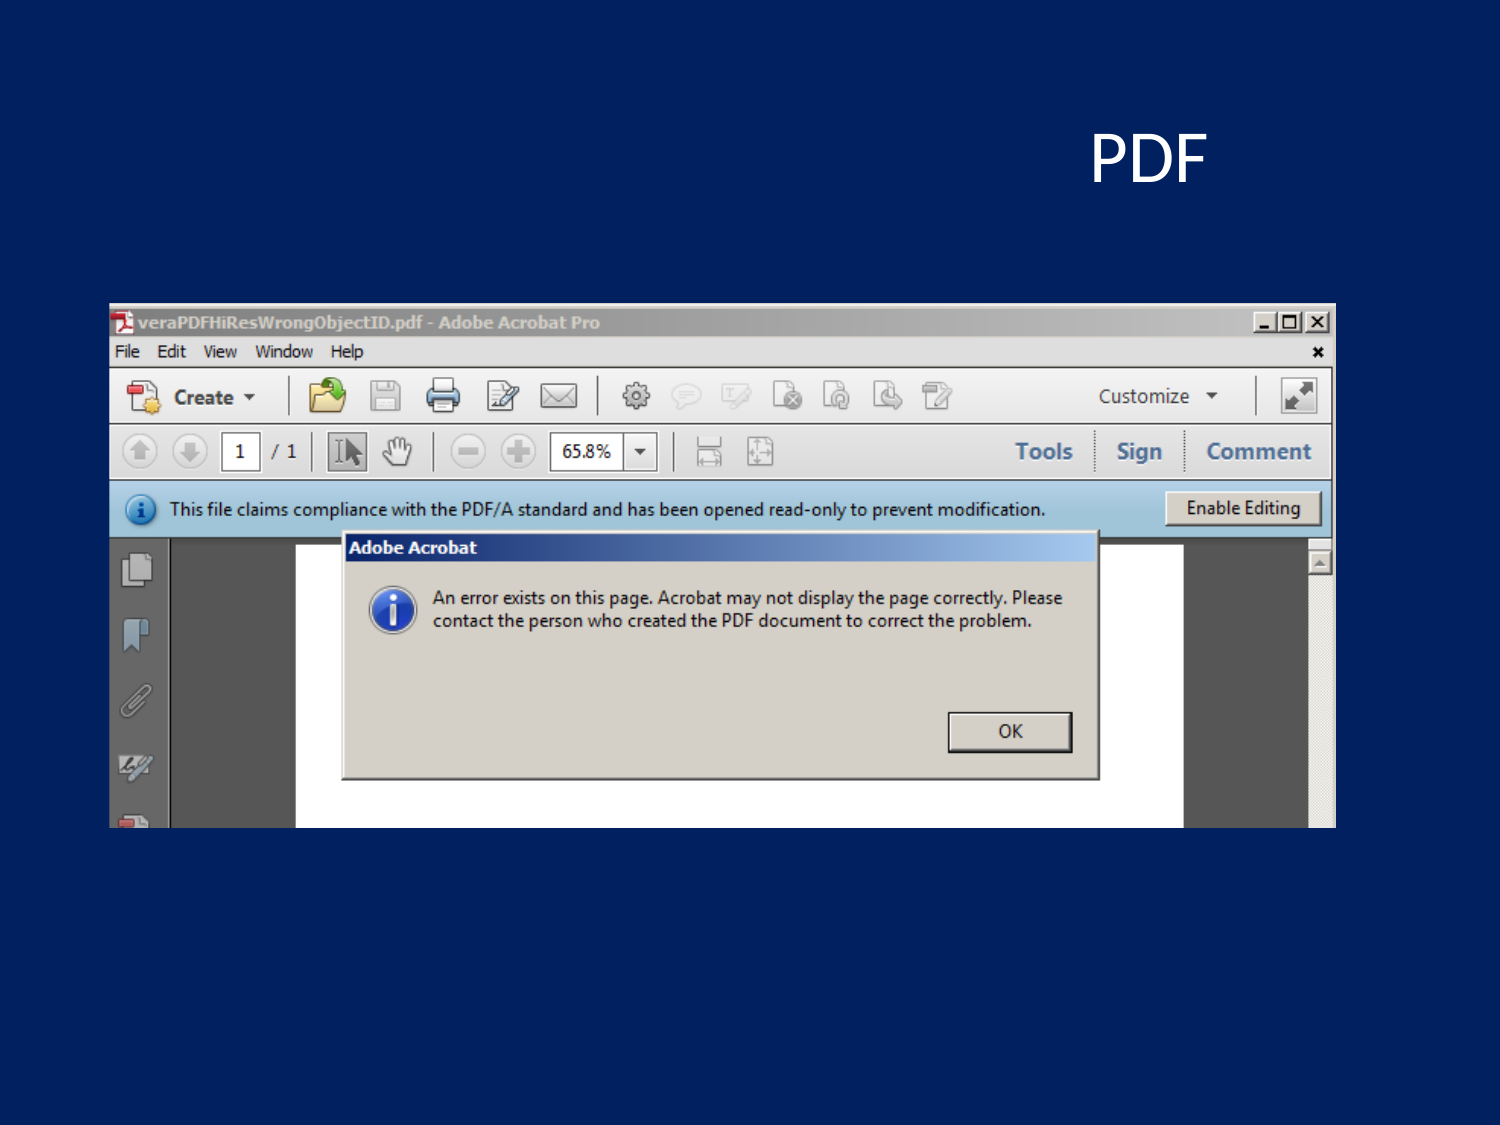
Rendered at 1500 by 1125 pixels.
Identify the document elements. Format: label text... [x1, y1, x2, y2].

text_box PDF [1074, 99, 1385, 206]
picture [109, 303, 1336, 828]
